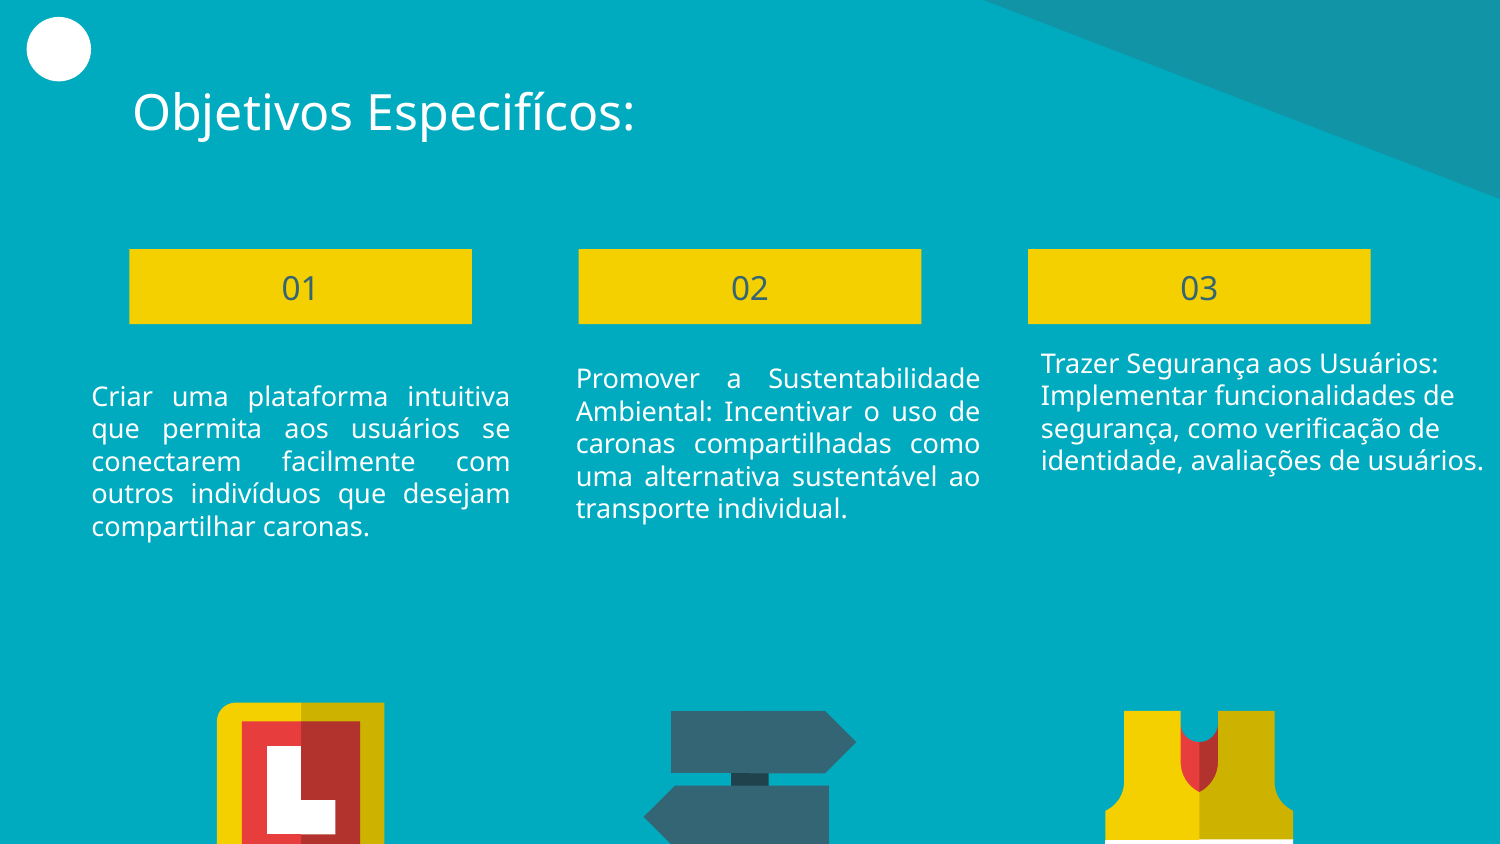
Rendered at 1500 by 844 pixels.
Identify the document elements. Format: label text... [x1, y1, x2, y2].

text_box [216, 702, 385, 844]
subtitle 01 [129, 249, 472, 325]
text_box [643, 710, 857, 844]
title Objetivos Especifícos: [116, 63, 1383, 158]
text_box Trazer Segurança aos Usuários: Implementar funcionalidades de segurança, como verificação de identidade, avaliações de usuários. [1026, 338, 1500, 484]
subtitle 02 [578, 249, 922, 325]
text_box Promover a Sustentabilidade Ambiental: Incentivar o uso de caronas compartilhadas como uma alternativa sustentável ao transporte individual. [561, 354, 996, 532]
text_box [1105, 710, 1294, 844]
subtitle 03 [1028, 249, 1371, 325]
text_box [27, 17, 91, 81]
subtitle Criar uma plataforma intuitiva que permita aos usuários se conectarem facilmente com outros indivíduos que desejam compartilhar caronas. [76, 360, 526, 593]
